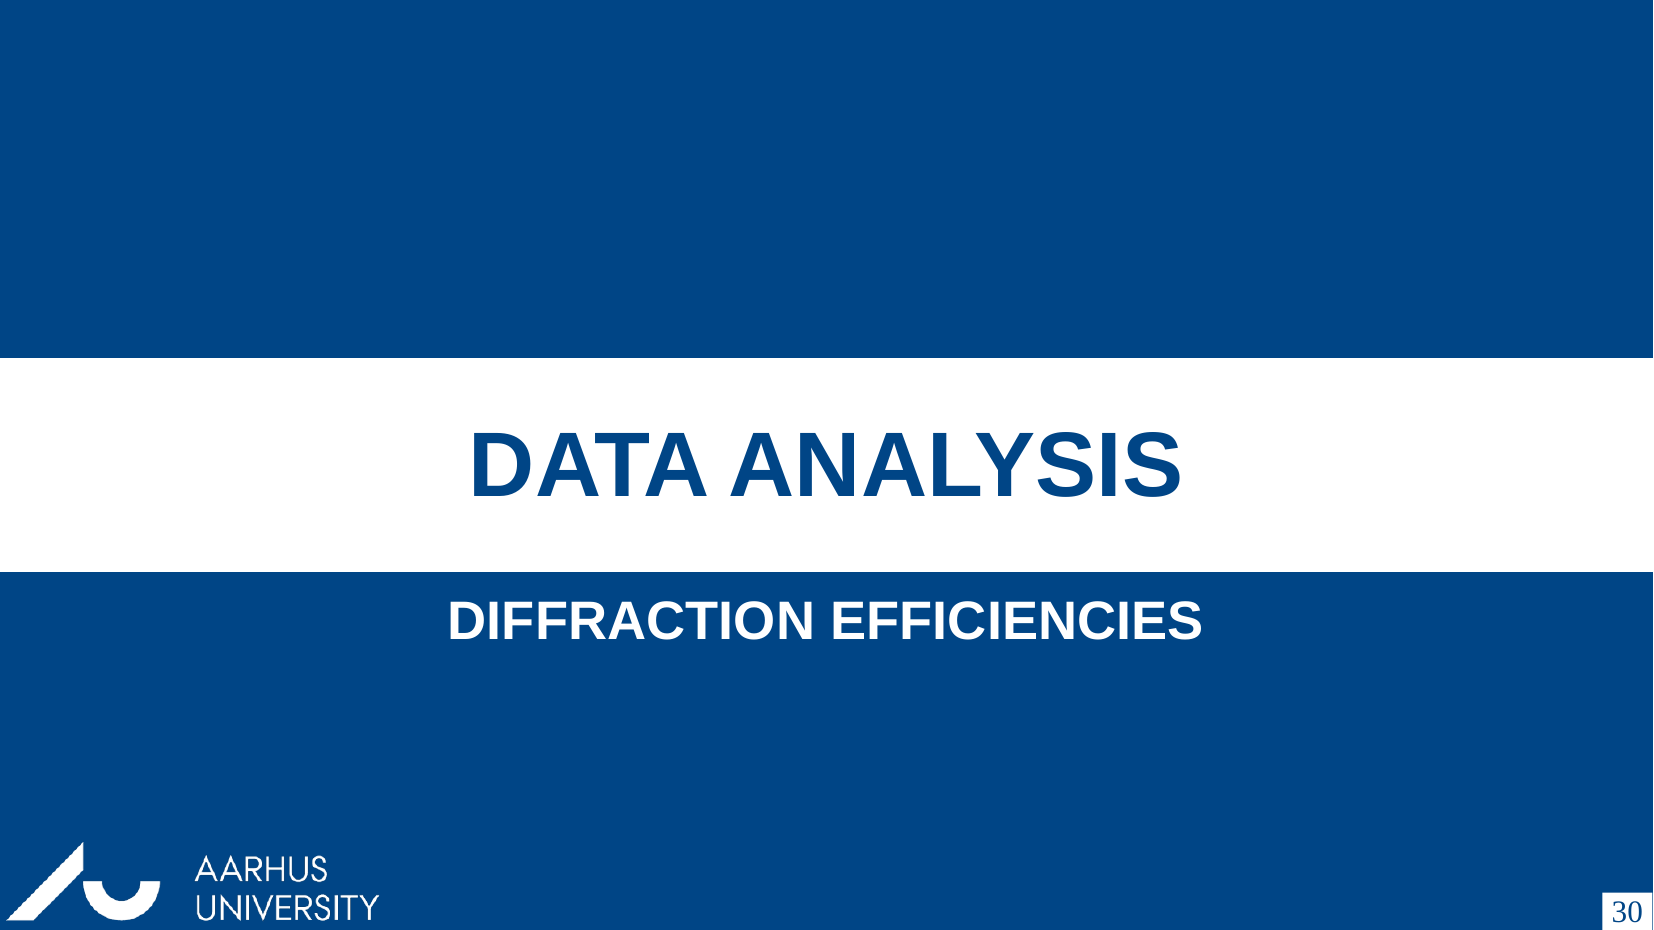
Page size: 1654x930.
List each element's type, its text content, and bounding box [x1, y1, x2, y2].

text_box DIFFRACTION EFFICIENCIES [432, 583, 1221, 660]
picture [5, 841, 414, 928]
title DATA ANALYSIS [0, 358, 1653, 572]
